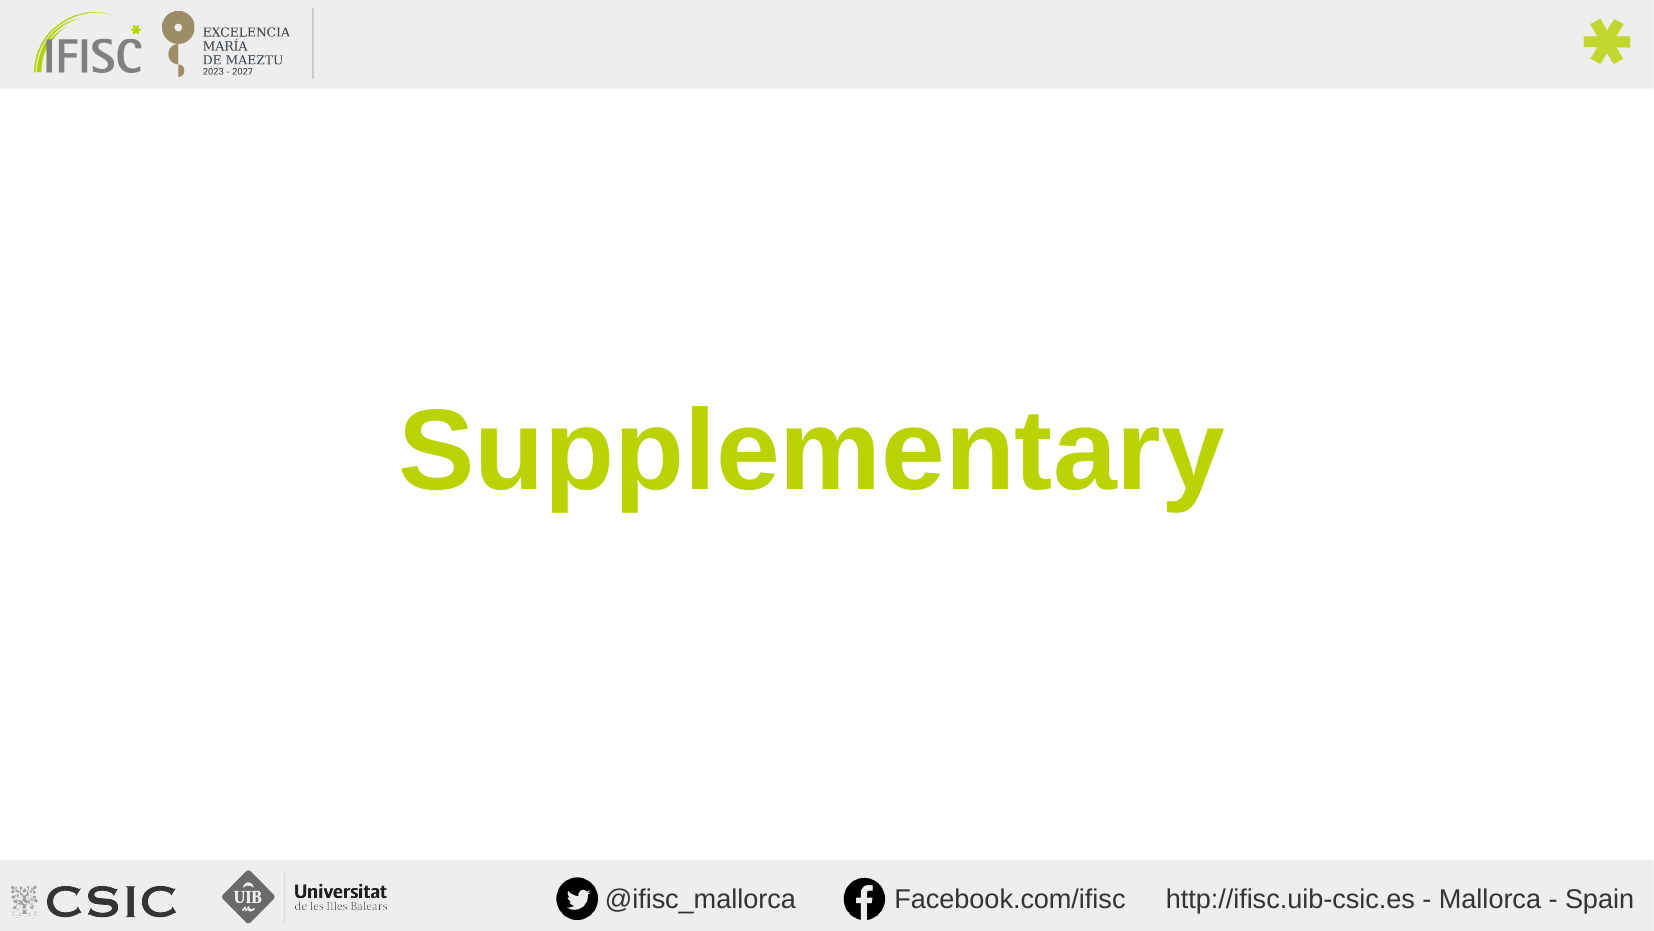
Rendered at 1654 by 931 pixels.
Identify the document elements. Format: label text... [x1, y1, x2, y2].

picture [29, 9, 148, 76]
text_box Supplementary [383, 377, 1241, 521]
picture [213, 860, 396, 931]
picture [0, 859, 209, 931]
picture [555, 876, 599, 921]
picture [1582, 17, 1631, 65]
picture [842, 876, 886, 921]
picture [162, 11, 290, 77]
